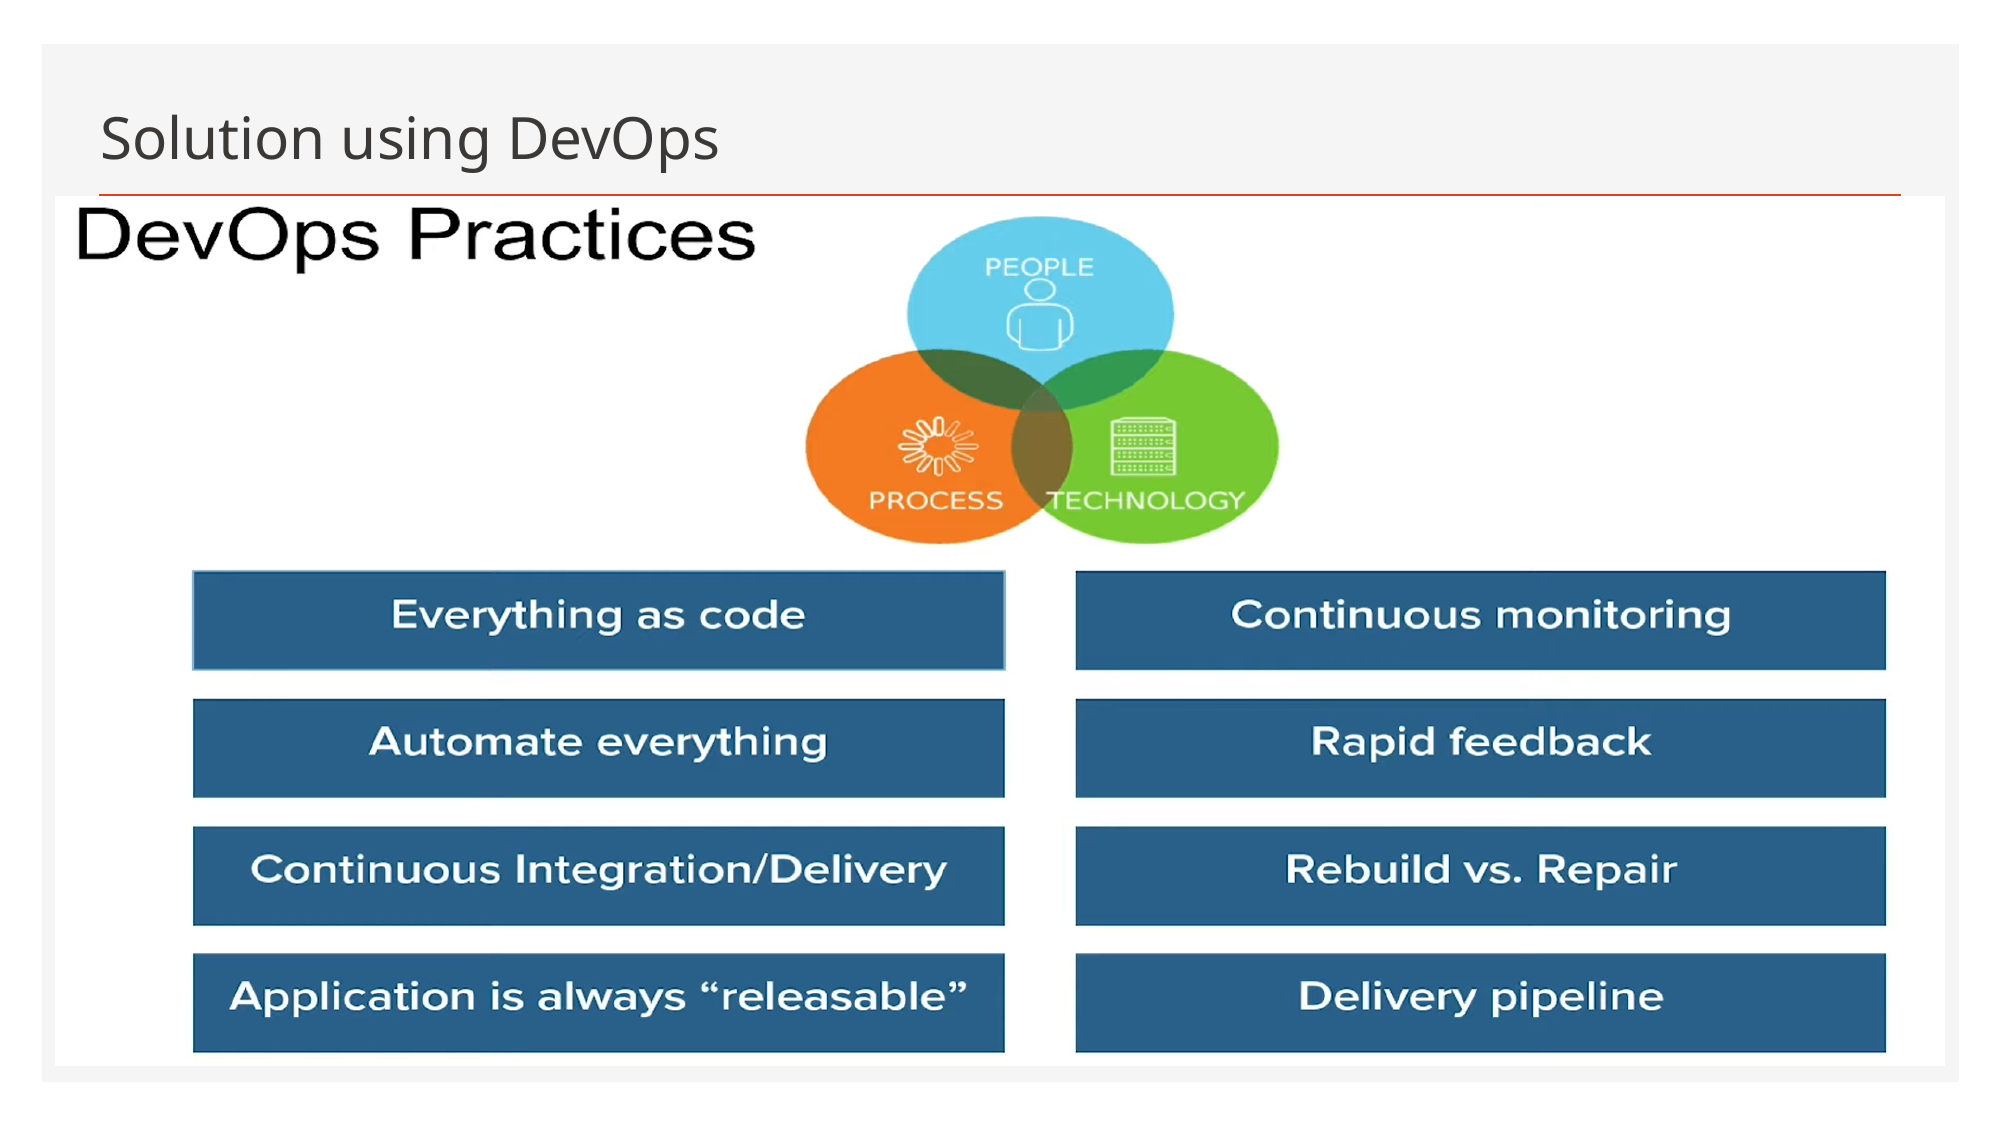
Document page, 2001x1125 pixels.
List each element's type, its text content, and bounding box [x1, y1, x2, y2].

title Solution using DevOps [85, 73, 1849, 179]
picture [55, 196, 1945, 1066]
